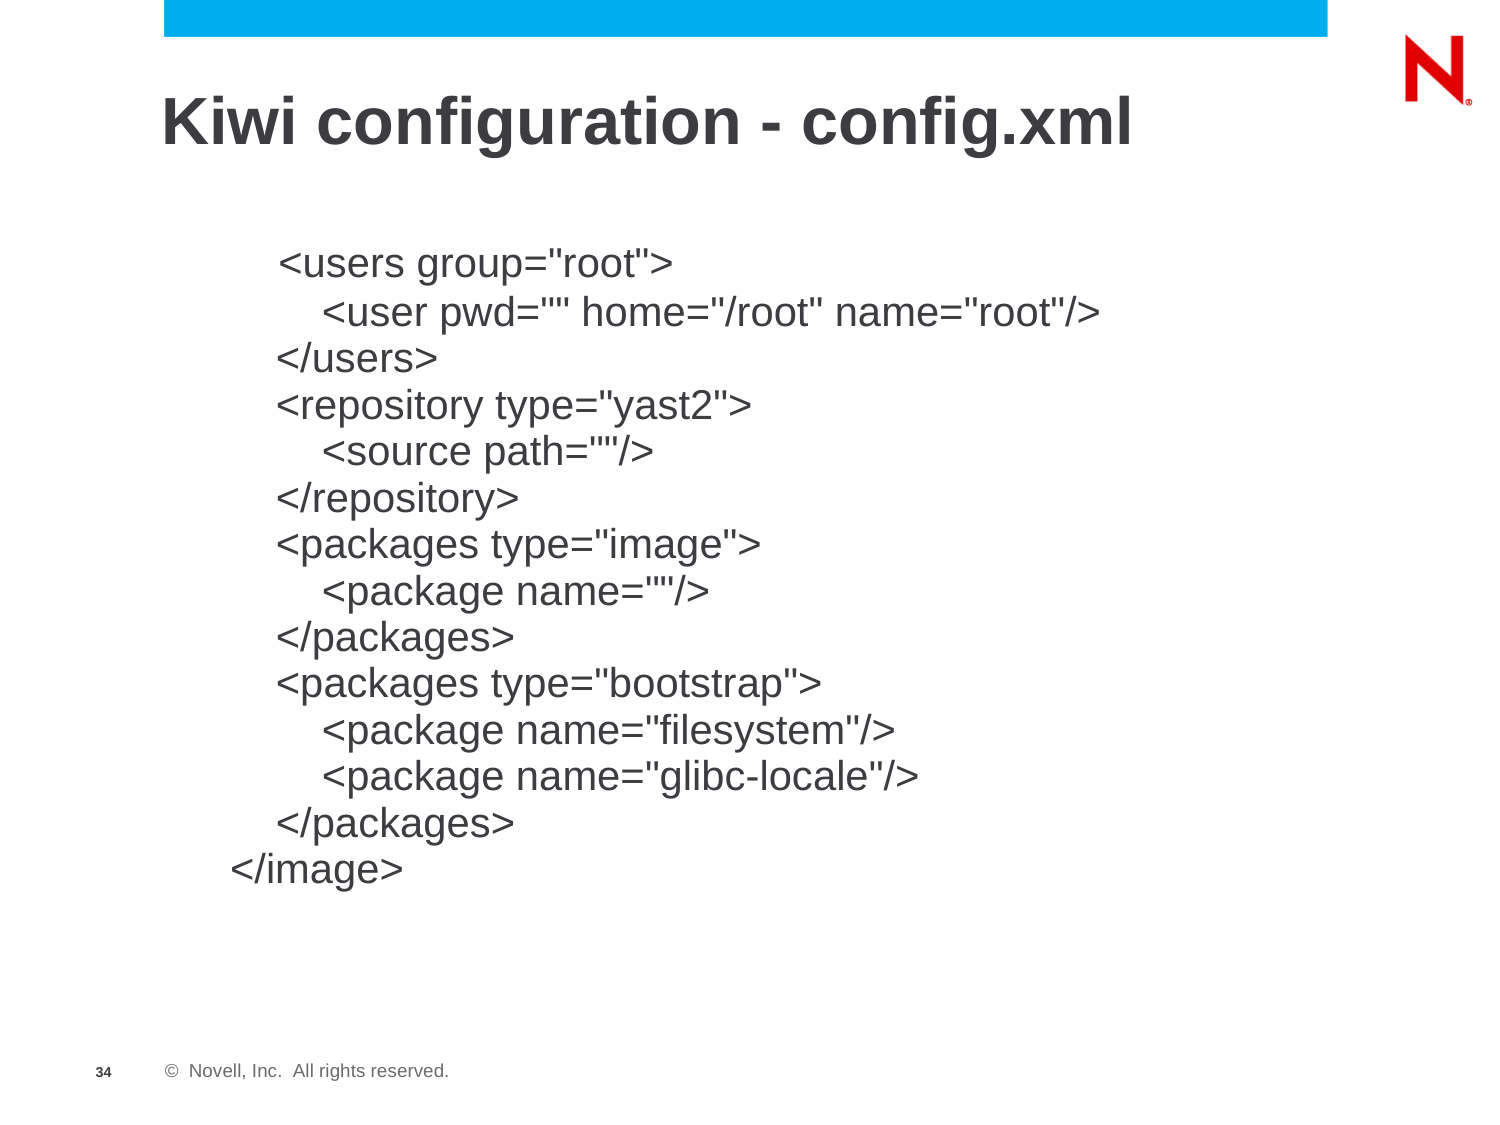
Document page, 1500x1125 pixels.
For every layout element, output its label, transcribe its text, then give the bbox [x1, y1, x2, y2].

picture [1403, 32, 1473, 107]
text_box <users group="root"> <user pwd="" home="/root" name="root"/> </users> <repository type="yast2"> <source path=""/> </repository> <packages type="image"> <package name=""/> </packages> <packages type="bootstrap"> <package name="filesystem"/> <package name="glibc-locale"/> </packages> </image> [229, 232, 1278, 920]
title Kiwi configuration - config.xml [161, 41, 1383, 205]
